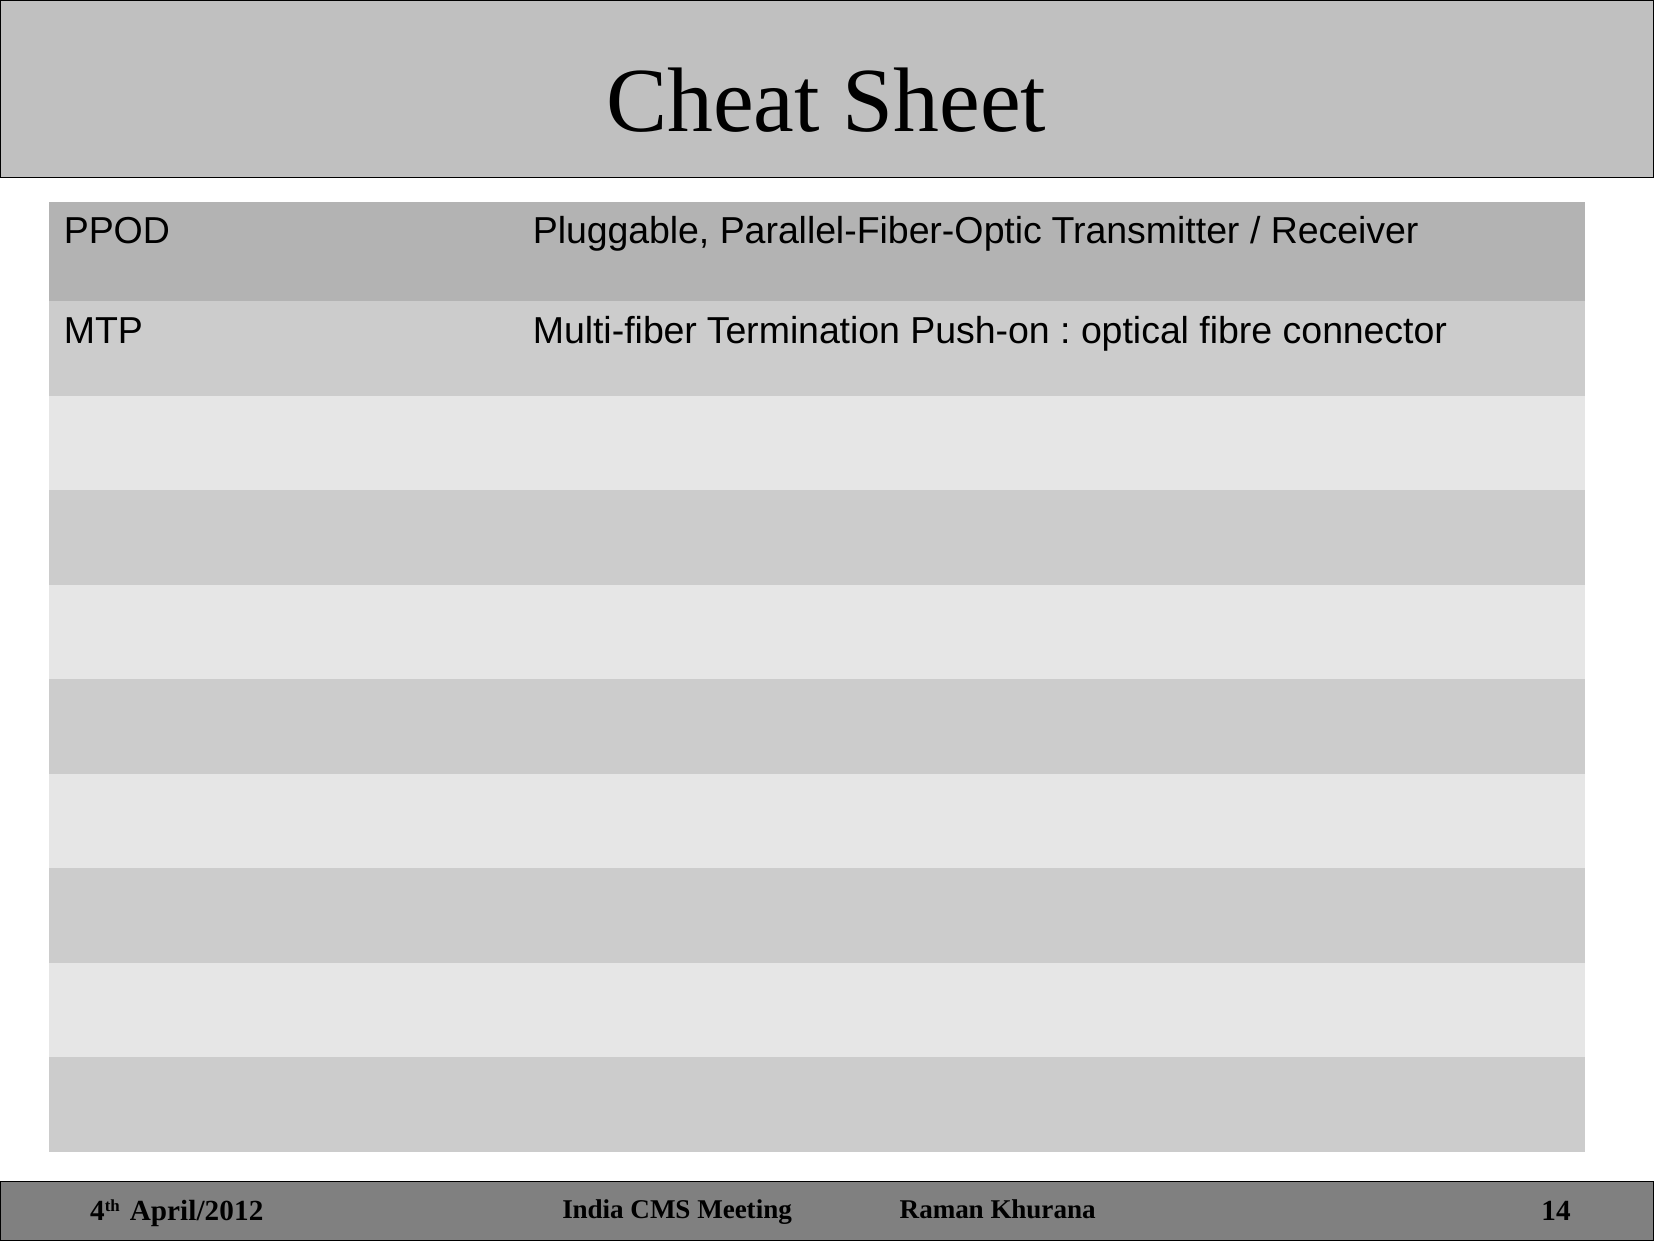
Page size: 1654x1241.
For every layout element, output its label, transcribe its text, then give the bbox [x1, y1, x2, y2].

table_header Pluggable, Parallel-Fiber-Optic Transmitter / Receiver [518, 202, 1585, 301]
table_cell Multi-fiber Termination Push-on : optical fibre connector [518, 301, 1585, 396]
title Cheat Sheet [82, 35, 1571, 166]
table_cell [49, 585, 518, 679]
table_cell [518, 585, 1585, 679]
table_cell MTP [49, 301, 518, 396]
table_cell [518, 774, 1585, 868]
table_cell [49, 868, 518, 963]
table_cell [518, 396, 1585, 490]
table_cell [49, 679, 518, 774]
table_cell [49, 396, 518, 490]
table_cell [49, 963, 518, 1057]
table_cell [518, 679, 1585, 774]
table_cell [518, 1057, 1585, 1152]
table_cell [518, 490, 1585, 585]
table_header PPOD [49, 202, 518, 301]
table_cell [49, 490, 518, 585]
table_cell [518, 868, 1585, 963]
table_cell [49, 1057, 518, 1152]
table_cell [518, 963, 1585, 1057]
table_cell [49, 774, 518, 868]
